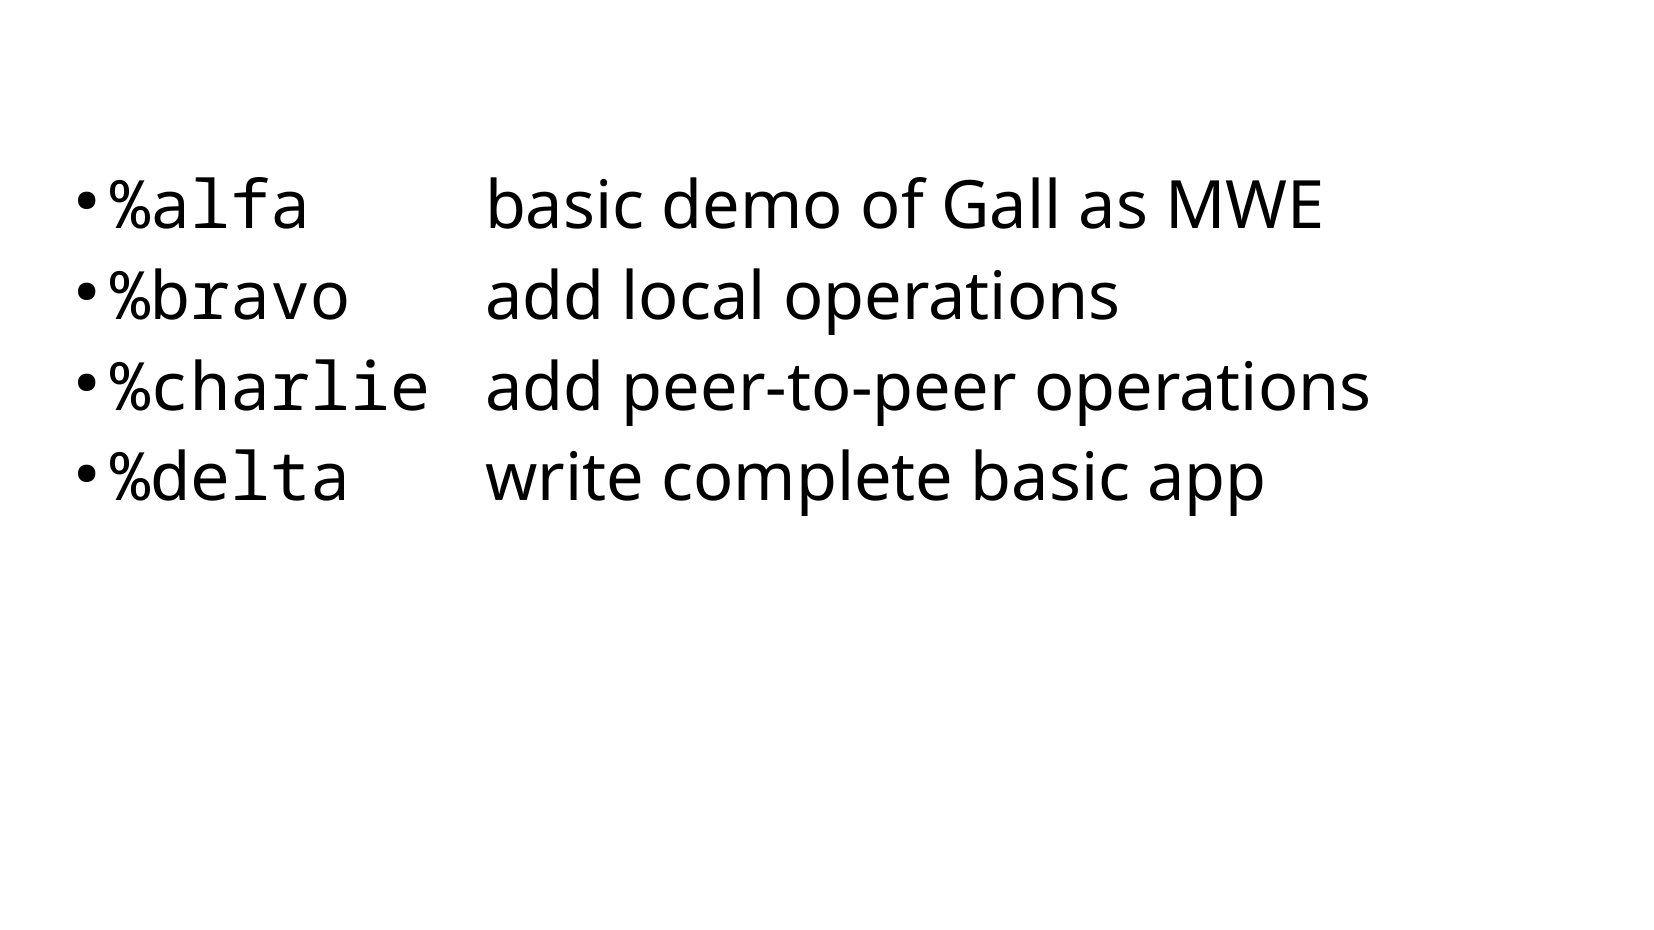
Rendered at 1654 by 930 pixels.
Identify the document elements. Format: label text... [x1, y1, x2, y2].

text_box %alfa basic demo of Gall as MWE %bravo add local operations %charlie add peer-to-peer operations %delta write complete basic app [60, 0, 1638, 930]
